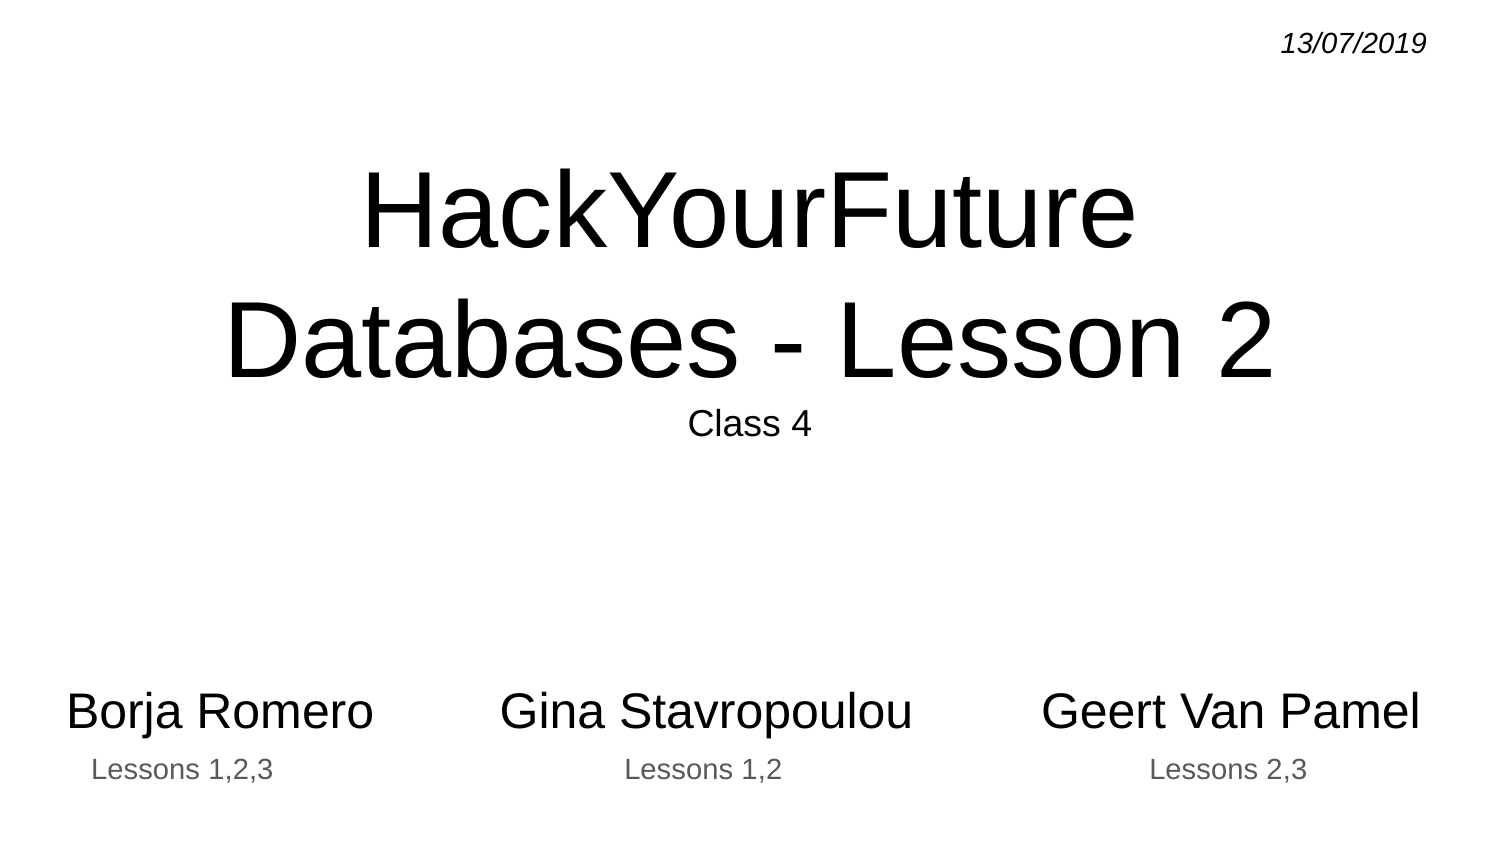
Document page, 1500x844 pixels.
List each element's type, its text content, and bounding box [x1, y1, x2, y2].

text_box Borja Romero Gina Stavropoulou Geert Van Pamel [51, 663, 1449, 794]
text_box Lessons 1,2,3 Lessons 1,2 Lessons 2,3 [76, 735, 1474, 794]
text_box HackYourFuture Databases - Lesson 2 Class 4 [51, 122, 1449, 459]
text_box 13/07/2019 [1265, 9, 1500, 67]
